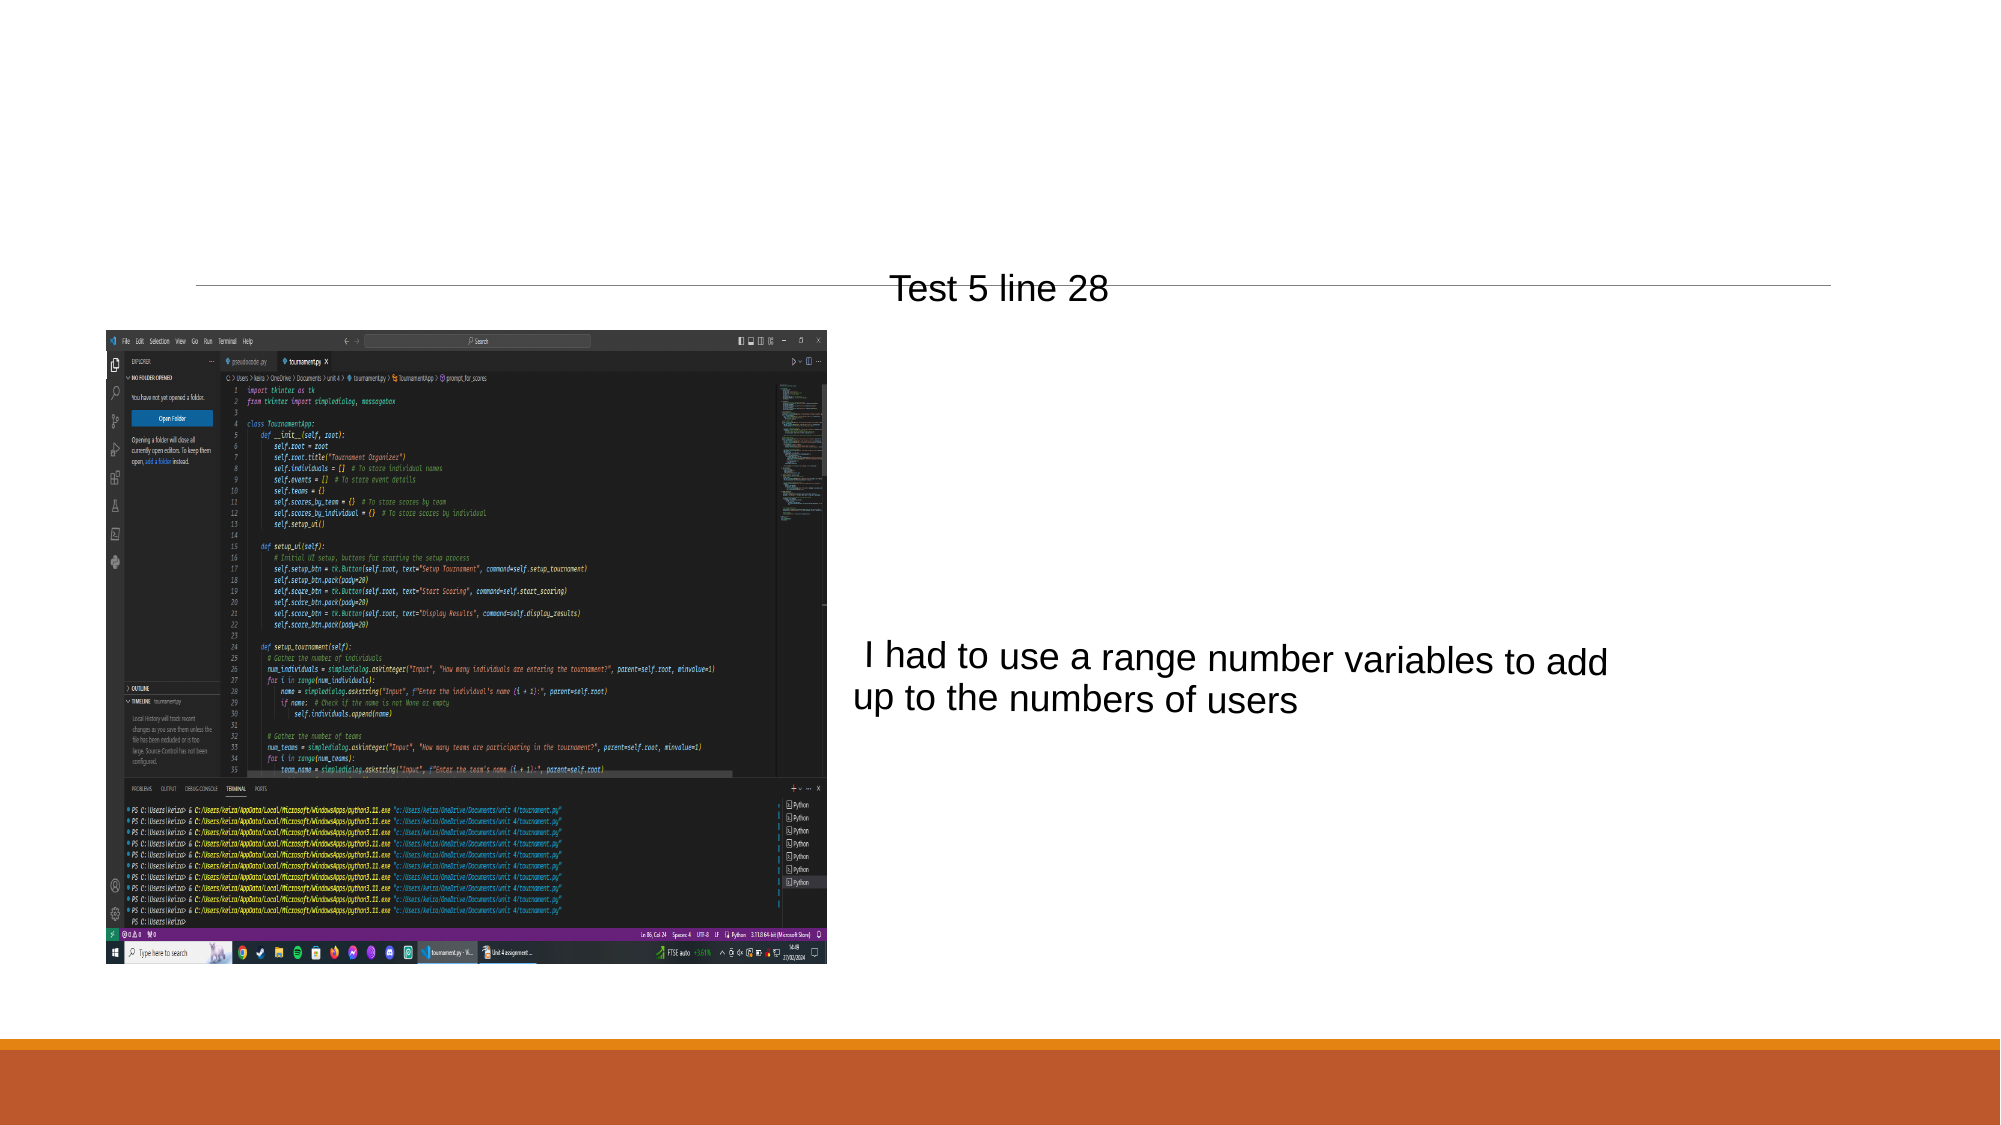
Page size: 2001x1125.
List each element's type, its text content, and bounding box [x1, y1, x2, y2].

text_box I had to use a range number variables to add up to the numbers of users [838, 625, 1635, 735]
picture [106, 330, 827, 964]
text_box Test 5 line 28 [874, 259, 1135, 317]
